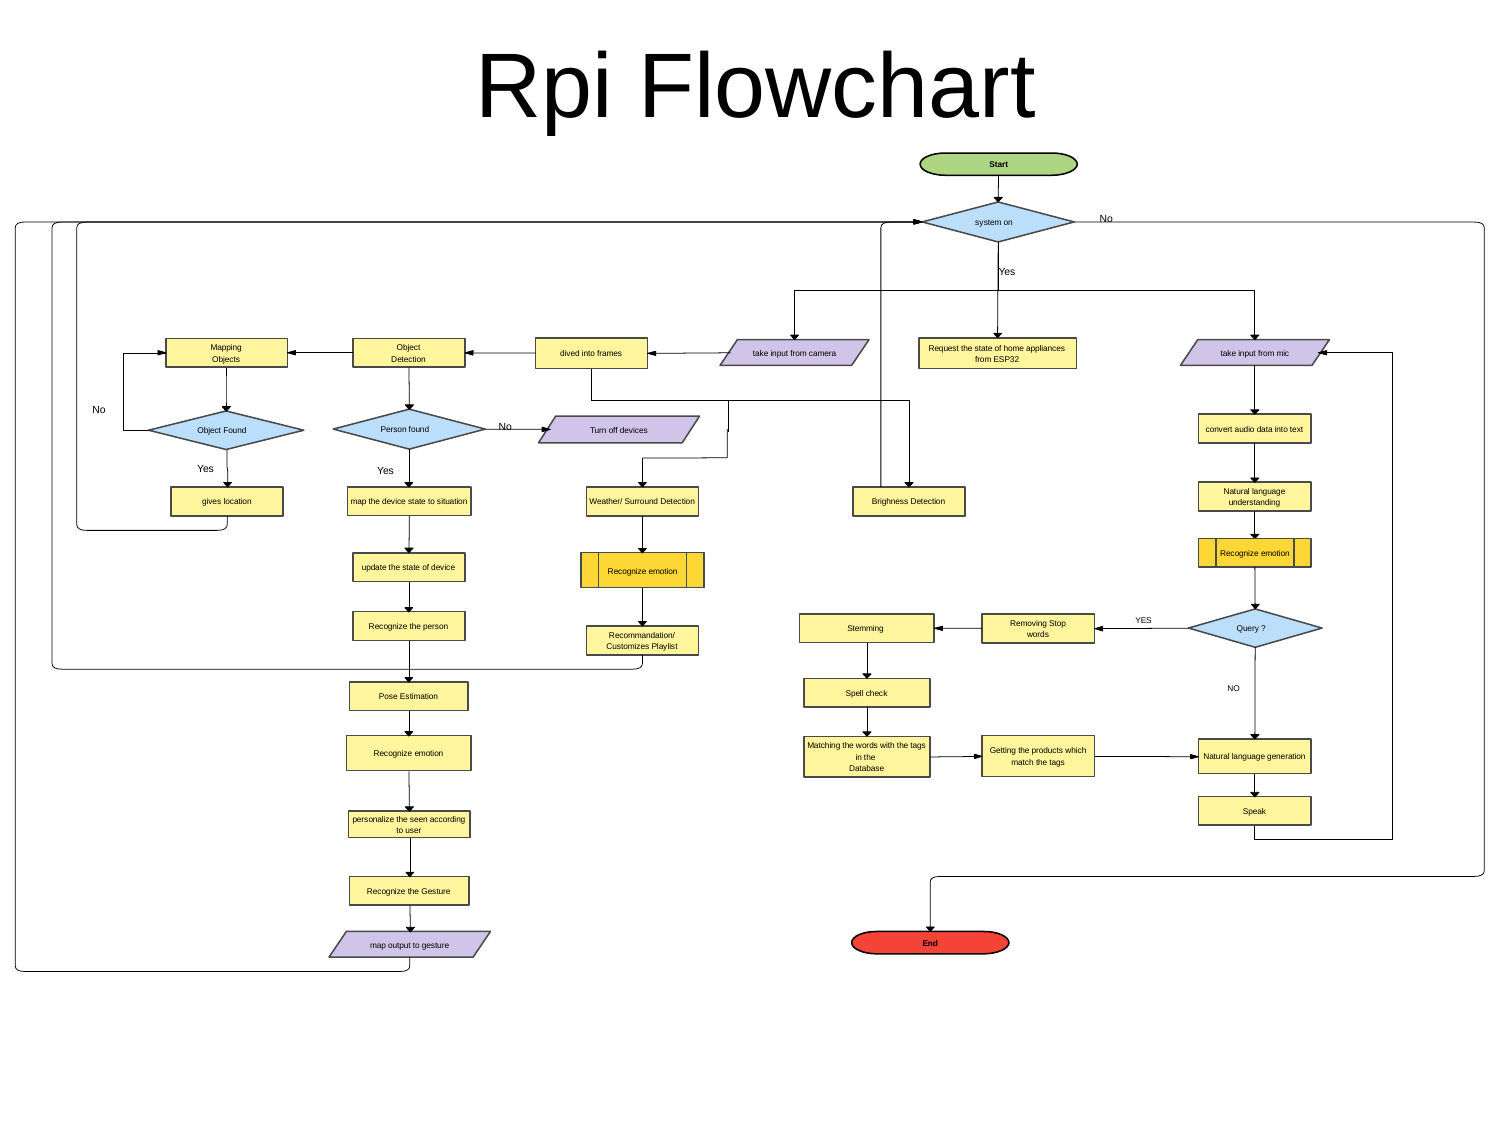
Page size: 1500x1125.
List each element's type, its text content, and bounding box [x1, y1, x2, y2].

text_box Rpi Flowchart [460, 18, 1099, 160]
text_box Getting the products which match the tags [984, 744, 1092, 767]
text_box convert audio data into text [1200, 422, 1309, 434]
text_box Query ? [1214, 621, 1288, 633]
text_box Weather/ Surround Detection [588, 495, 696, 507]
text_box [913, 197, 1074, 242]
text_box Speak [1200, 805, 1309, 817]
text_box Request the state of home appliances from ESP32 [921, 341, 1073, 365]
text_box Mapping Objects [167, 341, 285, 364]
text_box system on [952, 215, 1036, 227]
text_box [1198, 477, 1311, 511]
text_box map output to gesture [346, 938, 474, 950]
text_box Object Detection [354, 341, 463, 364]
text_box [920, 160, 1078, 176]
text_box Yes [998, 263, 1031, 278]
text_box Object Found [179, 423, 265, 436]
text_box [1189, 604, 1323, 648]
text_box [1217, 534, 1293, 546]
text_box Spell check [806, 686, 927, 698]
text_box [349, 677, 468, 711]
text_box [982, 613, 1103, 643]
text_box [599, 576, 686, 588]
text_box Yes [377, 462, 409, 477]
text_box gives location [173, 495, 281, 507]
text_box [799, 614, 943, 643]
text_box No [92, 401, 120, 416]
text_box Person found [363, 422, 447, 435]
text_box dived into frames [537, 347, 645, 359]
text_box [720, 335, 869, 366]
text_box Stemming [802, 622, 932, 634]
text_box Turn off devices [555, 423, 683, 436]
text_box [1198, 409, 1311, 444]
text_box [171, 482, 284, 516]
text_box Recognize the Gesture [351, 884, 466, 896]
text_box Start [935, 160, 1062, 170]
text_box take input from camera [737, 346, 852, 359]
text_box [803, 673, 931, 707]
text_box [352, 338, 474, 368]
text_box Removing Stop words [984, 616, 1092, 640]
text_box Pose Estimation [351, 690, 466, 702]
text_box map the device state to situation [349, 495, 468, 507]
text_box [919, 333, 1077, 369]
text_box [538, 416, 700, 443]
text_box Brighness Detection [854, 495, 963, 507]
text_box Matching the words with the tags in the Database [806, 739, 927, 774]
text_box Recognize emotion [348, 747, 468, 759]
text_box [346, 731, 472, 771]
text_box personalize the seen according to user [351, 812, 467, 836]
text_box Recognize emotion [598, 564, 687, 576]
text_box Natural language understanding [1200, 484, 1309, 508]
text_box [349, 872, 470, 906]
text_box [851, 926, 1009, 954]
text_box Recognize emotion [1215, 546, 1294, 559]
text_box [1217, 559, 1293, 567]
text_box [329, 927, 491, 958]
text_box Recommandation/Customizes Playlist [588, 628, 696, 652]
text_box [348, 806, 471, 838]
text_box [149, 406, 304, 450]
text_box [852, 482, 965, 516]
text_box [1198, 792, 1311, 826]
text_box [586, 621, 699, 655]
text_box take input from mic [1197, 346, 1312, 359]
text_box Recognize the person [354, 620, 463, 632]
text_box [974, 735, 1095, 777]
text_box update the state of device [354, 560, 463, 573]
text_box [352, 548, 465, 582]
text_box [333, 404, 485, 450]
text_box NO [1227, 682, 1256, 694]
text_box Yes [186, 461, 225, 475]
text_box [1180, 335, 1330, 366]
text_box [157, 338, 296, 368]
text_box [586, 482, 699, 516]
text_box [347, 482, 472, 516]
text_box [535, 337, 656, 369]
text_box End [866, 937, 994, 948]
text_box No [1099, 210, 1127, 225]
text_box Natural language generation [1200, 750, 1309, 762]
text_box YES [1135, 613, 1171, 626]
text_box [1198, 538, 1215, 567]
text_box [581, 548, 704, 588]
text_box [1190, 734, 1311, 774]
text_box [1295, 538, 1311, 567]
text_box [803, 731, 931, 778]
text_box No [498, 418, 526, 433]
text_box [352, 607, 465, 641]
